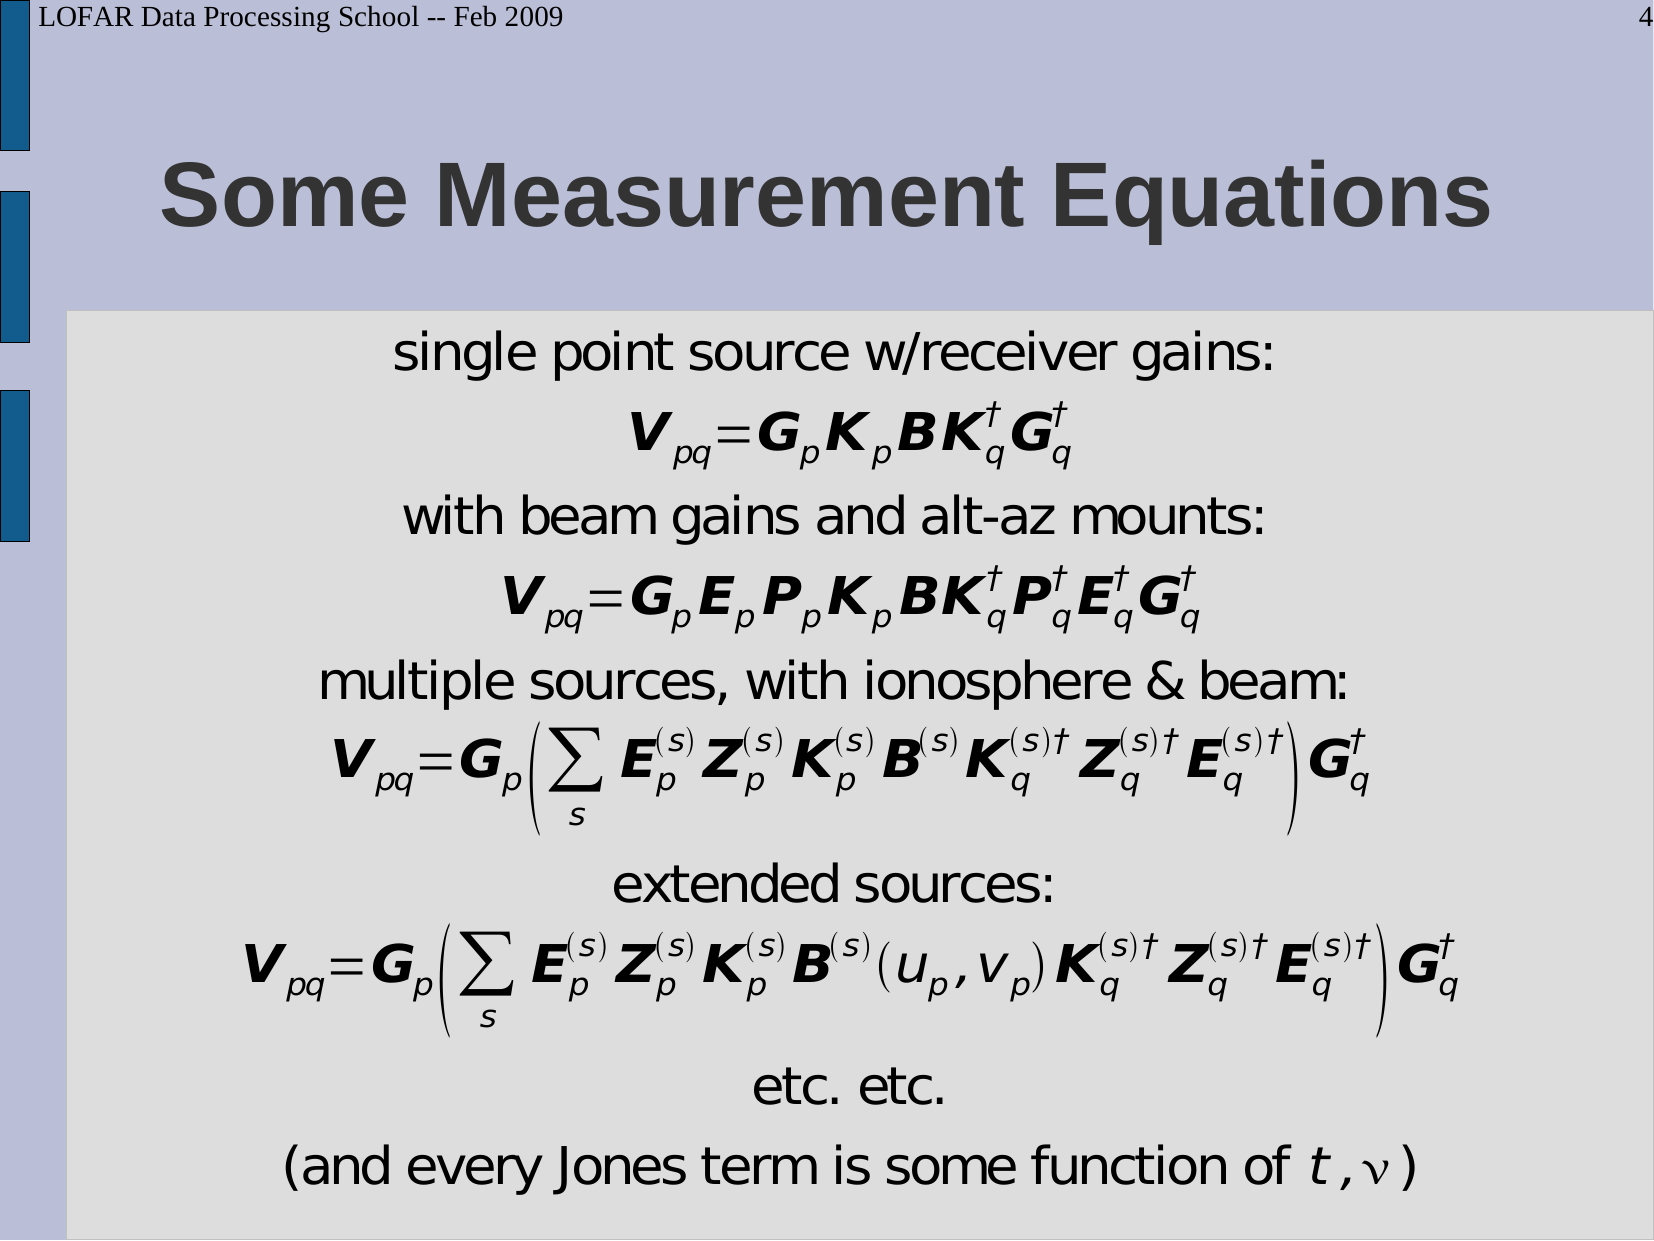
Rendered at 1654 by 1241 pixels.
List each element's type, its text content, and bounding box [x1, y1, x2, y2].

chart [234, 310, 1463, 1201]
title Some Measurement Equations [121, 76, 1534, 313]
